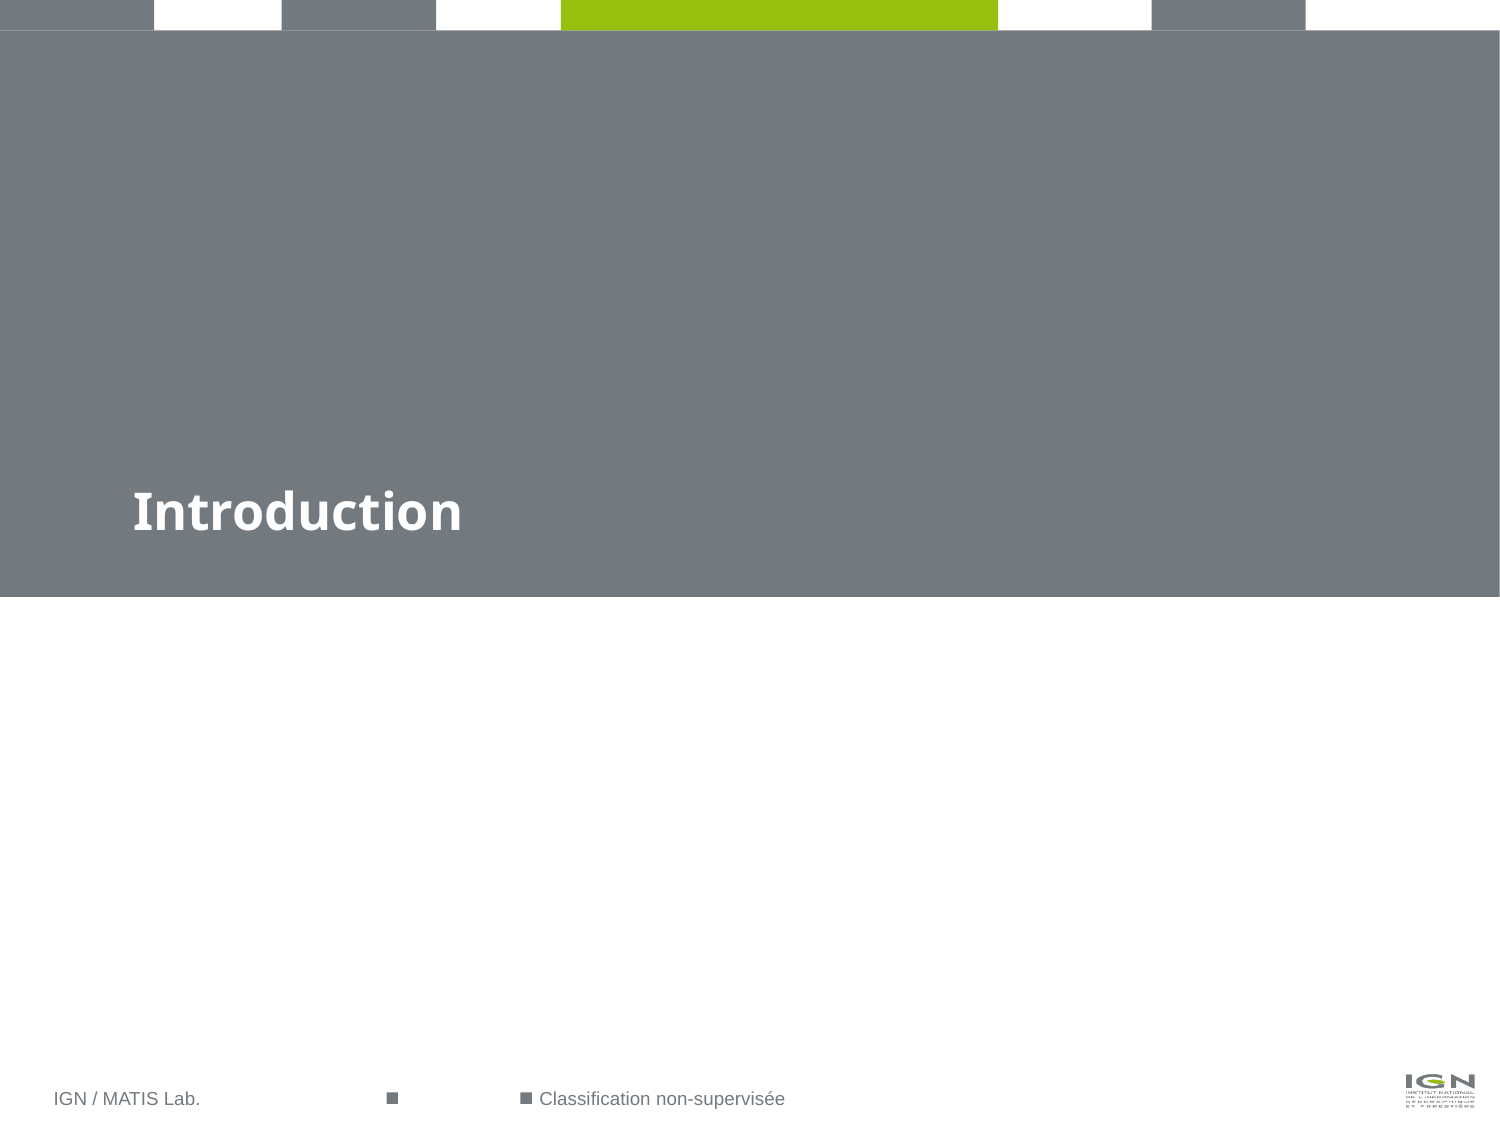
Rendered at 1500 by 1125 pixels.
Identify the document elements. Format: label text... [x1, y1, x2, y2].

text_box IGN / MATIS Lab. [39, 1067, 360, 1125]
picture [1404, 1074, 1475, 1108]
text_box Introduction [118, 471, 1393, 752]
text_box Classification non-supervisée [524, 1067, 875, 1125]
